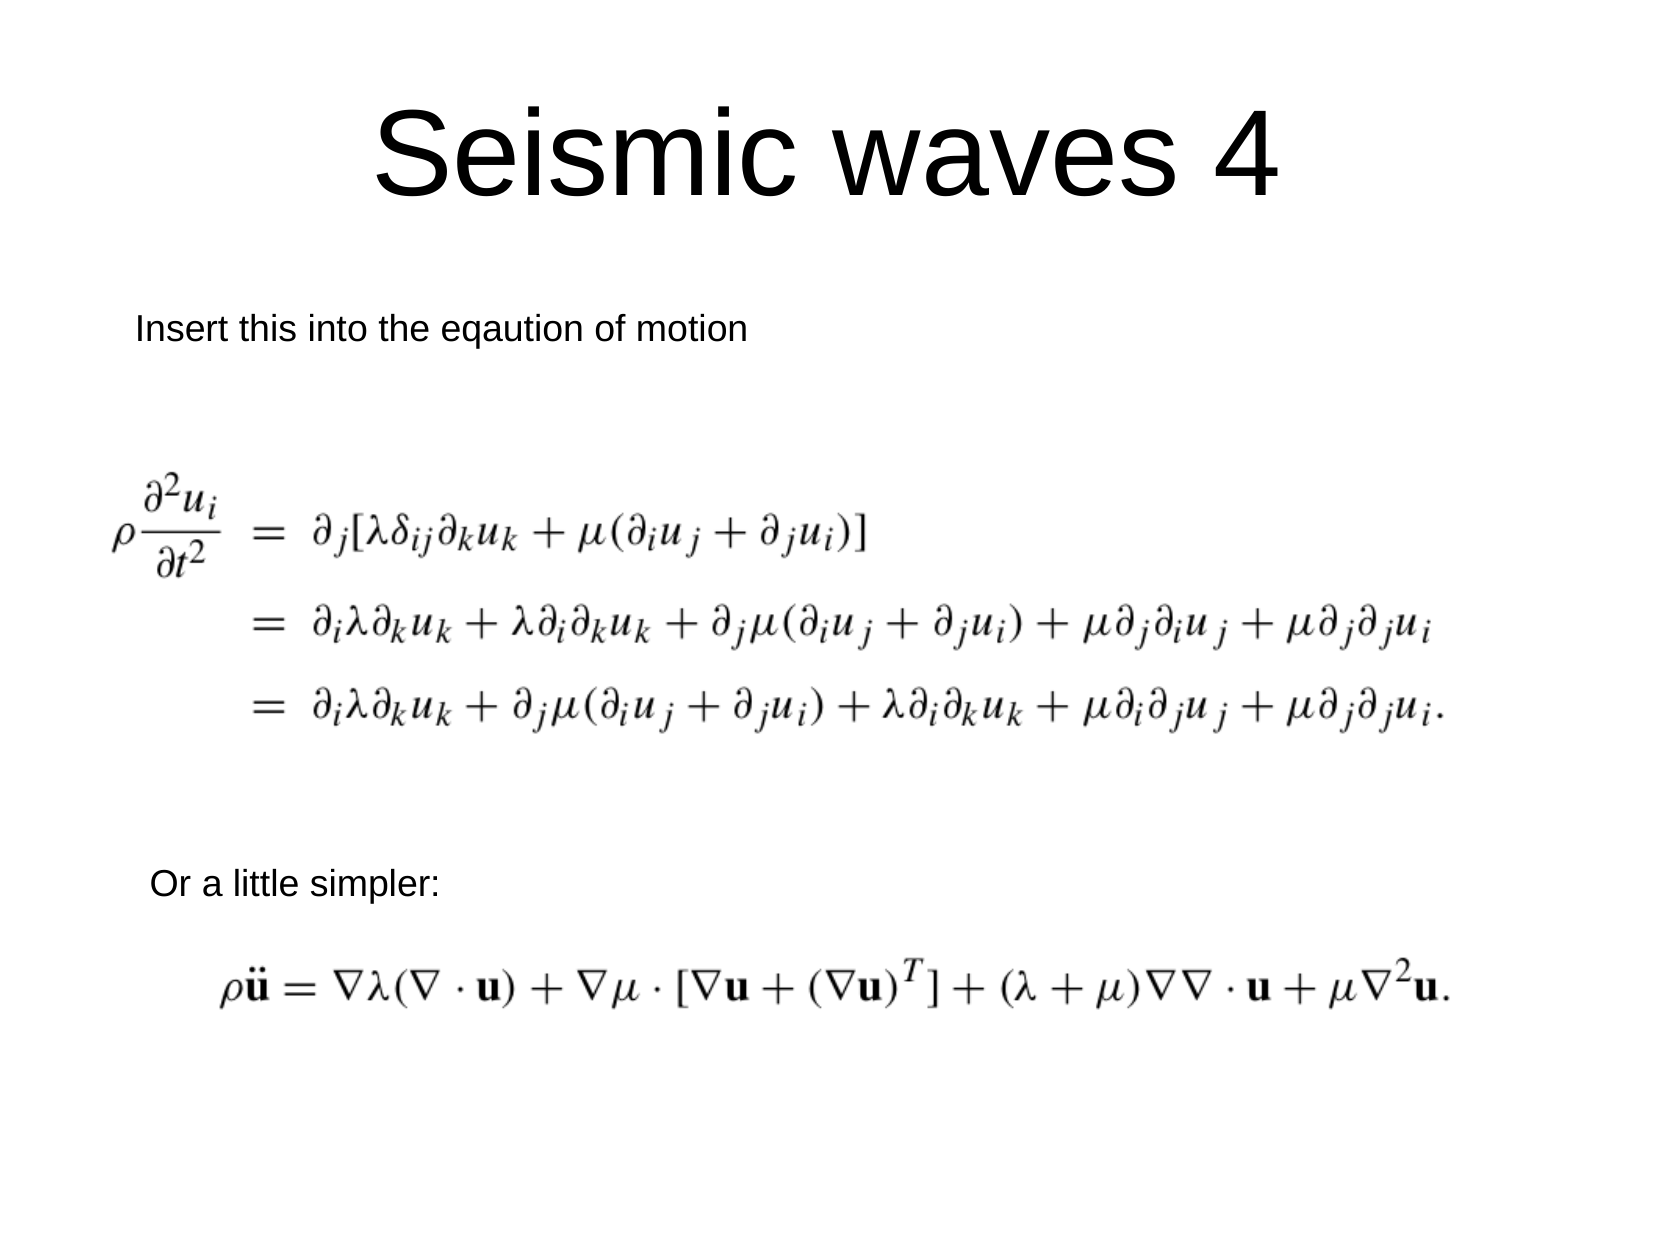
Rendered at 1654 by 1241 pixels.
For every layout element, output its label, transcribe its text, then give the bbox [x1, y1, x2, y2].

text_box Or a little simpler: [134, 855, 456, 912]
title Seismic waves 4 [82, 49, 1571, 257]
text_box Insert this into the eqaution of motion [120, 300, 775, 357]
picture [84, 452, 1456, 766]
picture [195, 933, 1484, 1036]
